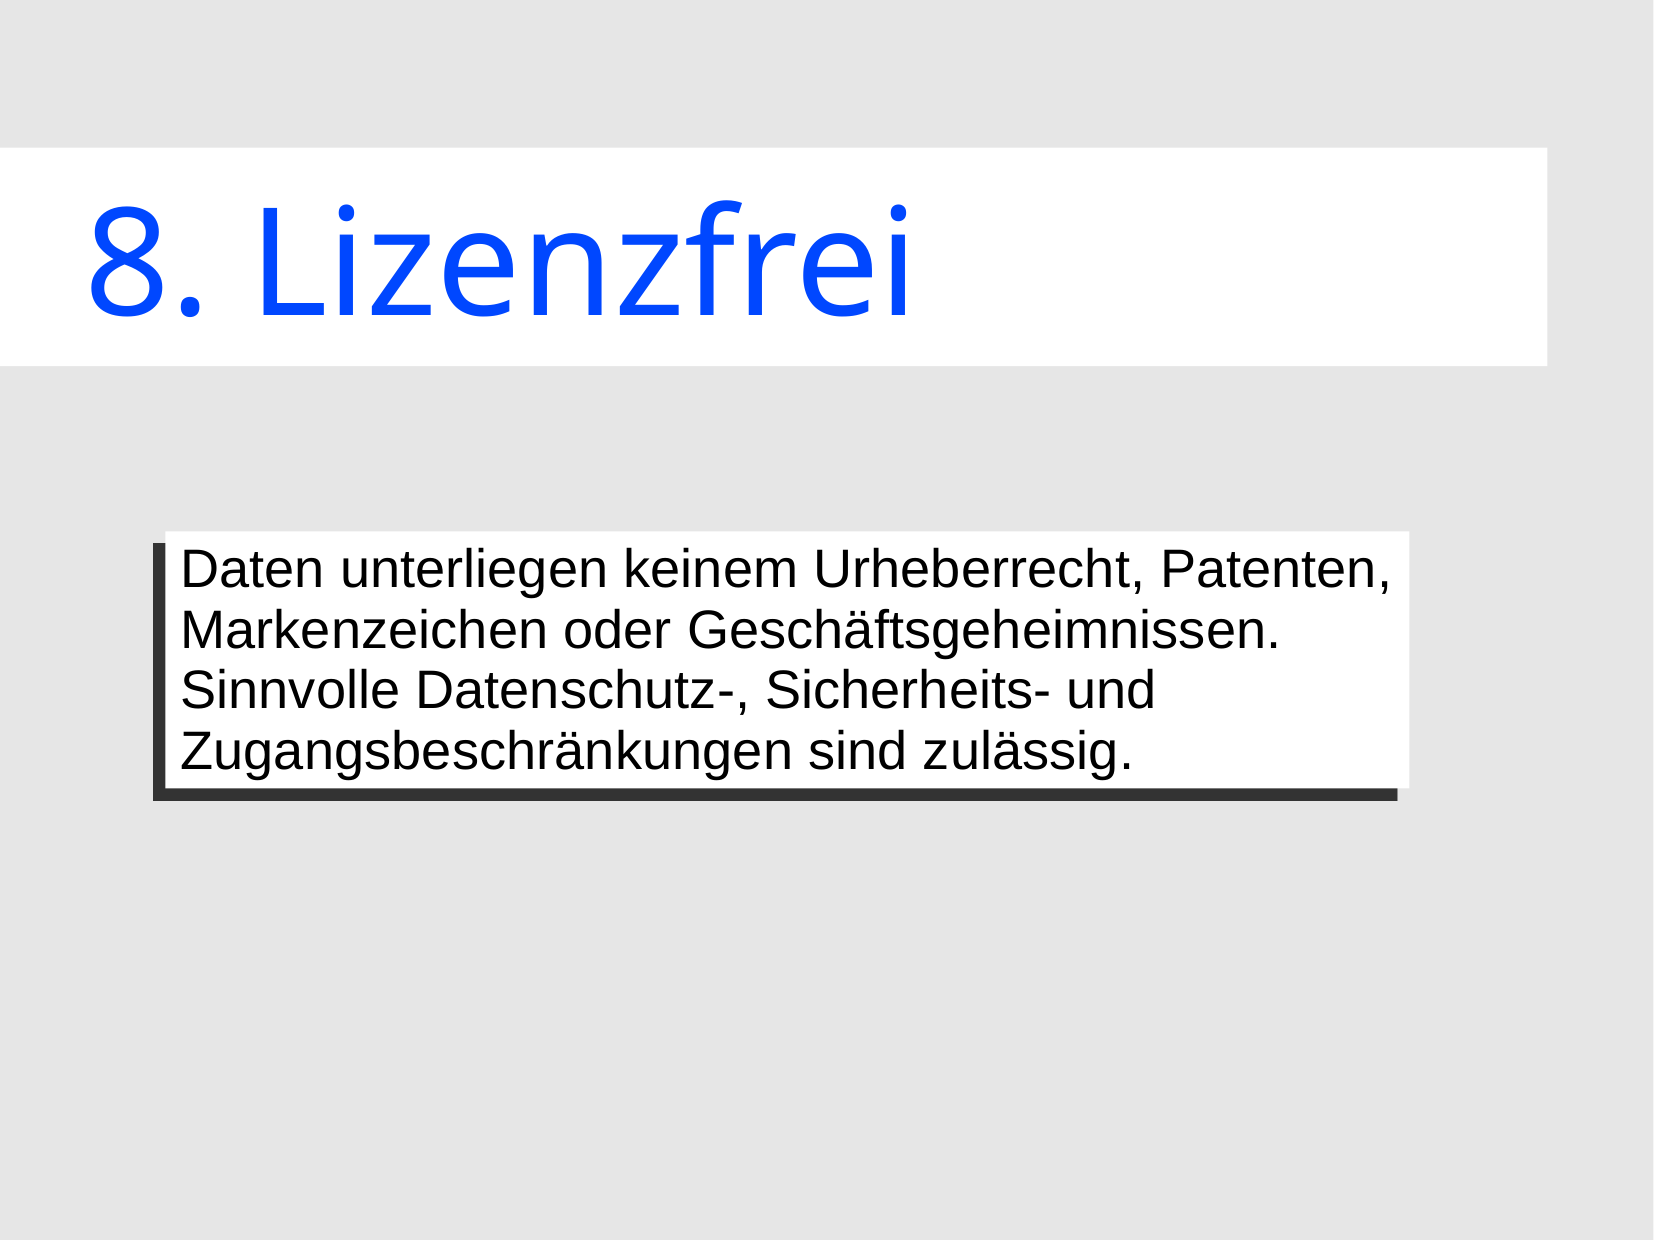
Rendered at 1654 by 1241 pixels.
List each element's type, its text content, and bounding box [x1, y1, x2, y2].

text_box Daten unterliegen keinem Urheberrecht, Patenten, Markenzeichen oder Geschäftsgeheimnissen. Sinnvolle Datenschutz-, Sicherheits- und Zugangsbeschränkungen sind zulässig. [165, 531, 1410, 789]
text_box 8. Lizenzfrei [0, 147, 1548, 367]
